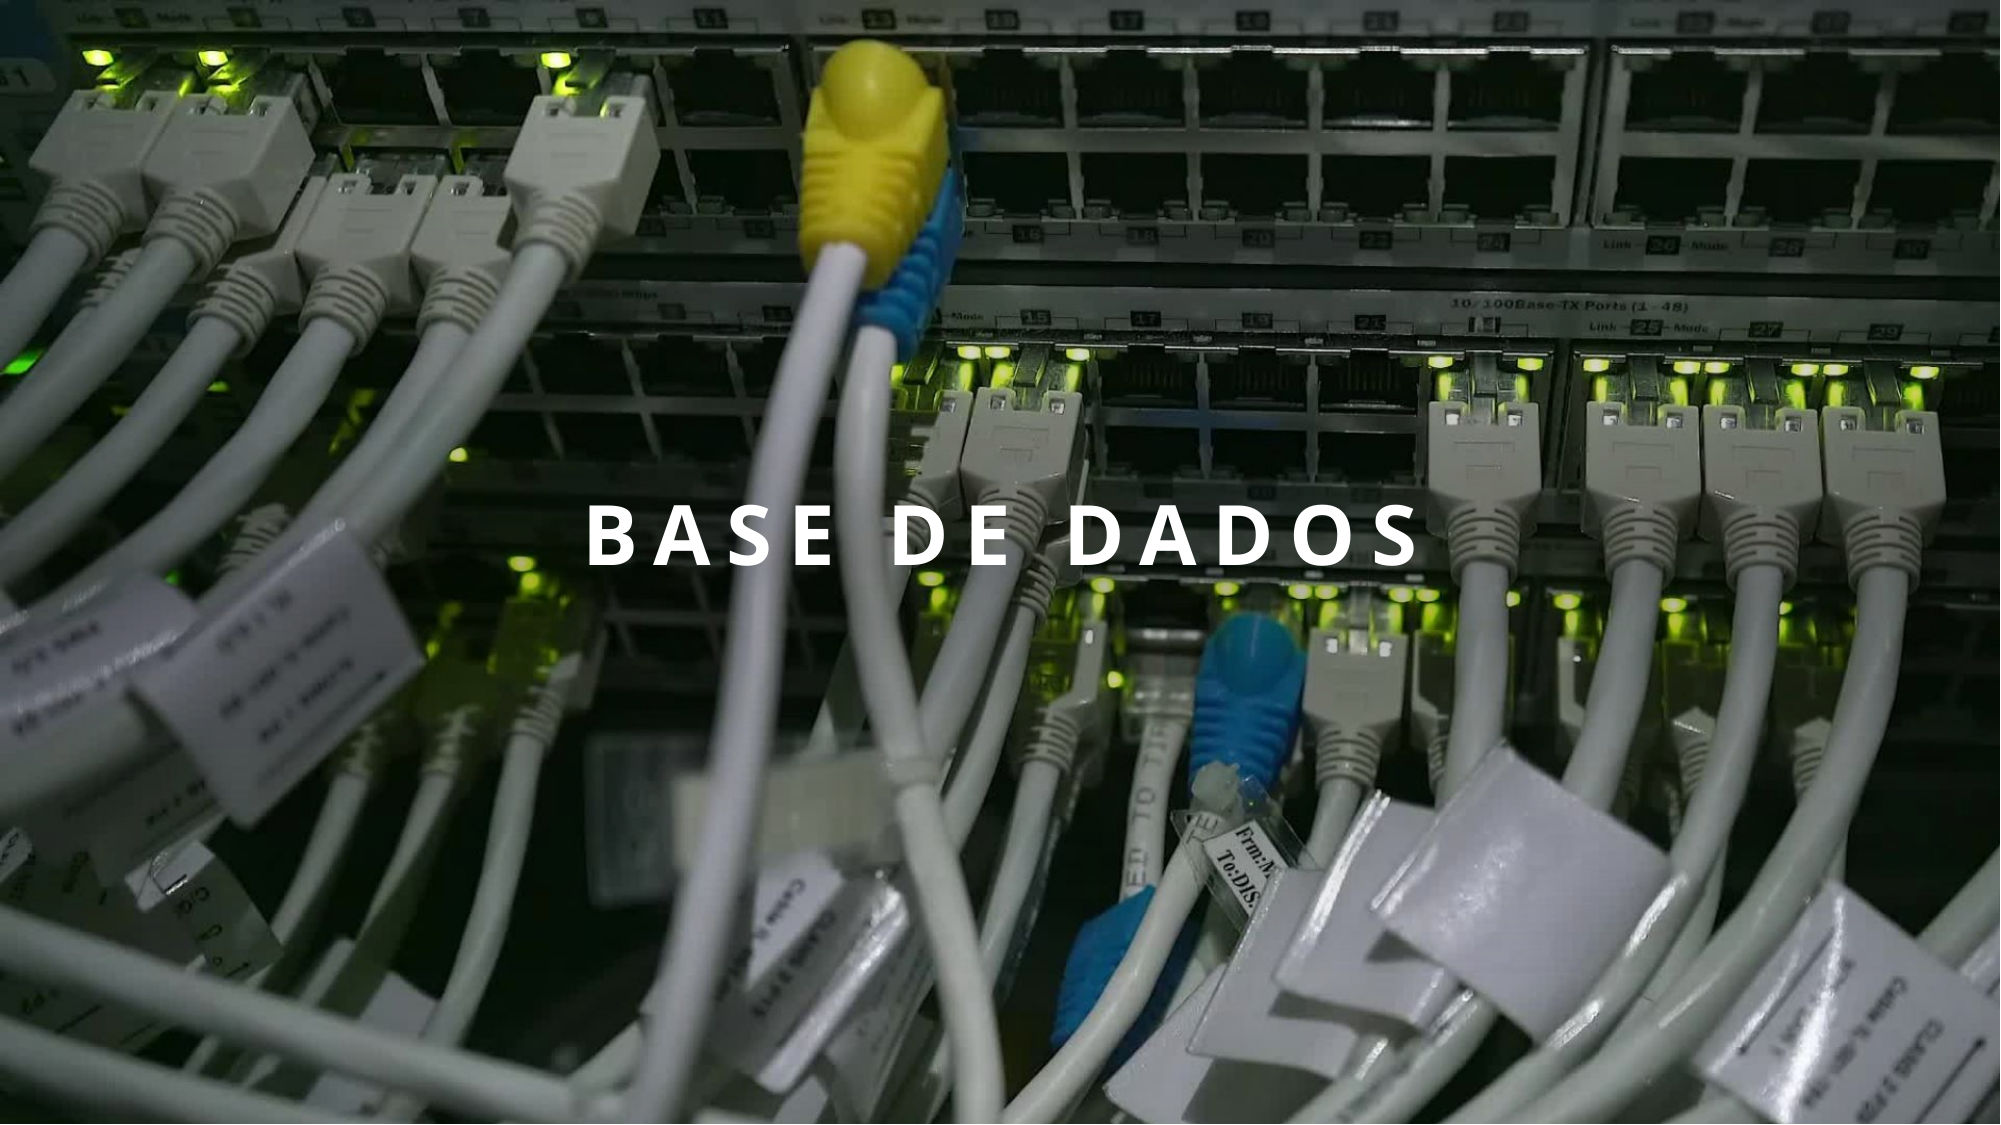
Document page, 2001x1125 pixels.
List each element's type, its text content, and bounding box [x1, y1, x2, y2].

picture [0, 978, 2000, 1125]
picture [0, 0, 2000, 147]
title BASE DE DADOS [265, 82, 1735, 582]
text_box [0, 147, 2000, 978]
